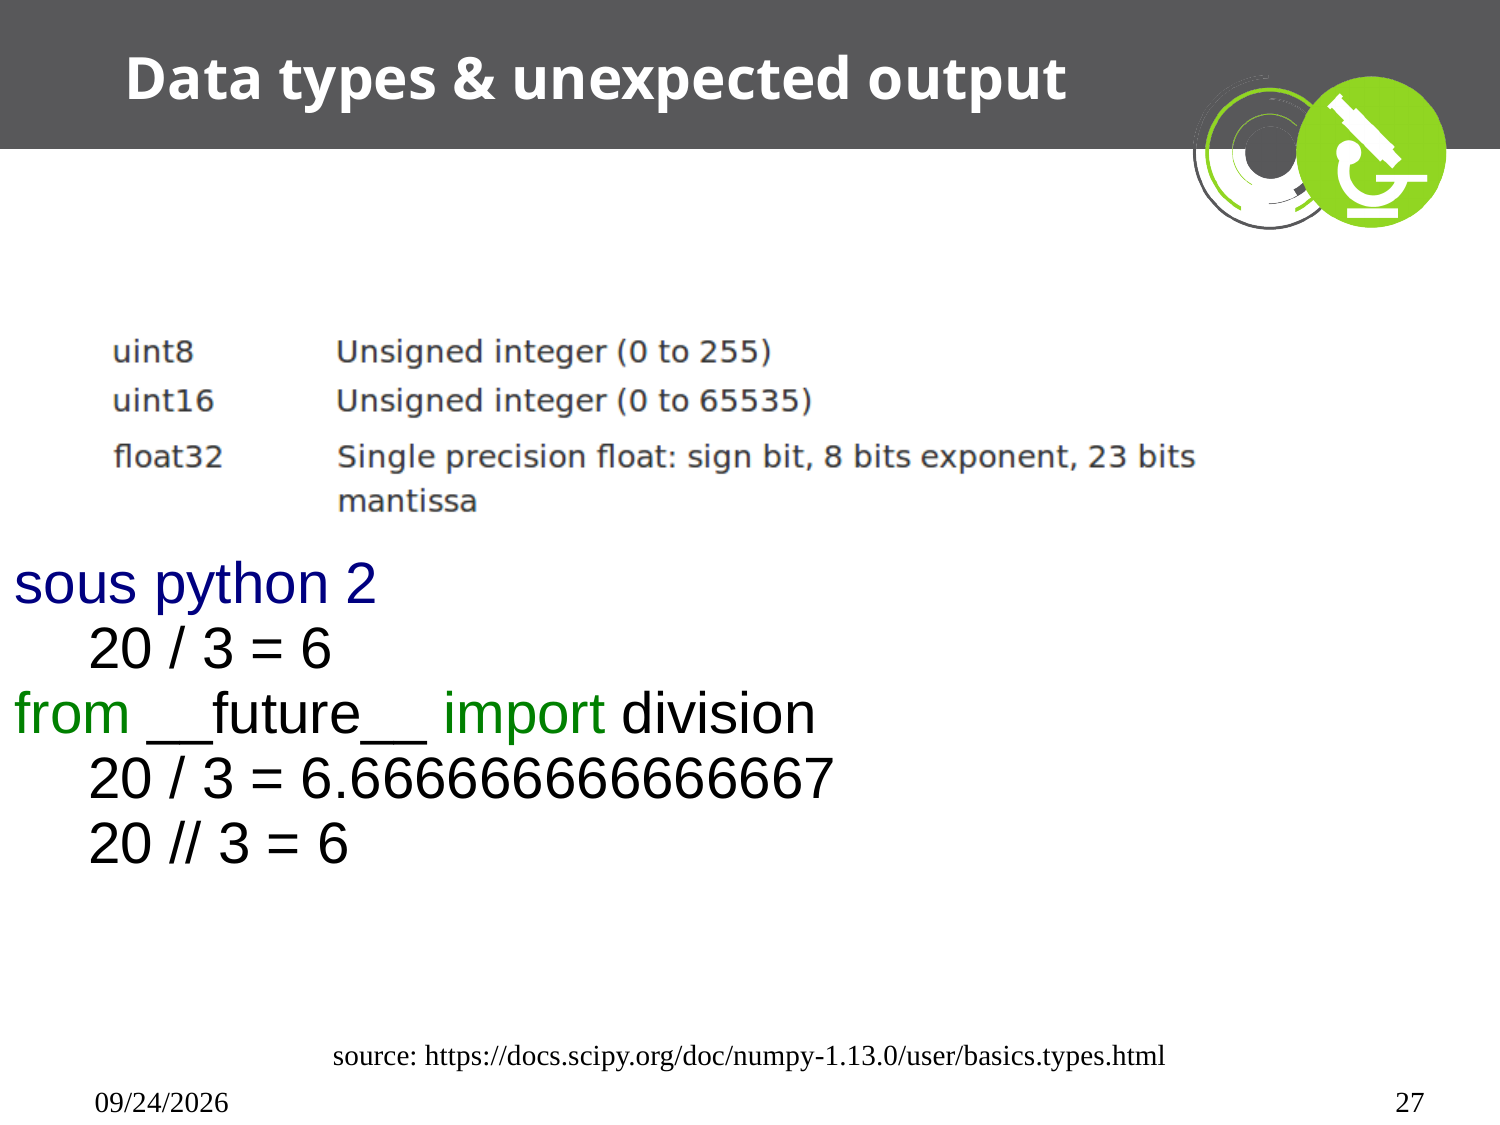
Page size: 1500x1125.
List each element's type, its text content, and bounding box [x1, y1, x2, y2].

title Data types & unexpected output [0, 0, 1193, 154]
text_box sous python 2 20 / 3 = 6 from __future__ import division 20 / 3 = 6.666666666666667 20 // 3 = 6 [0, 543, 1500, 1028]
picture [106, 328, 1205, 520]
picture [1188, 69, 1453, 236]
